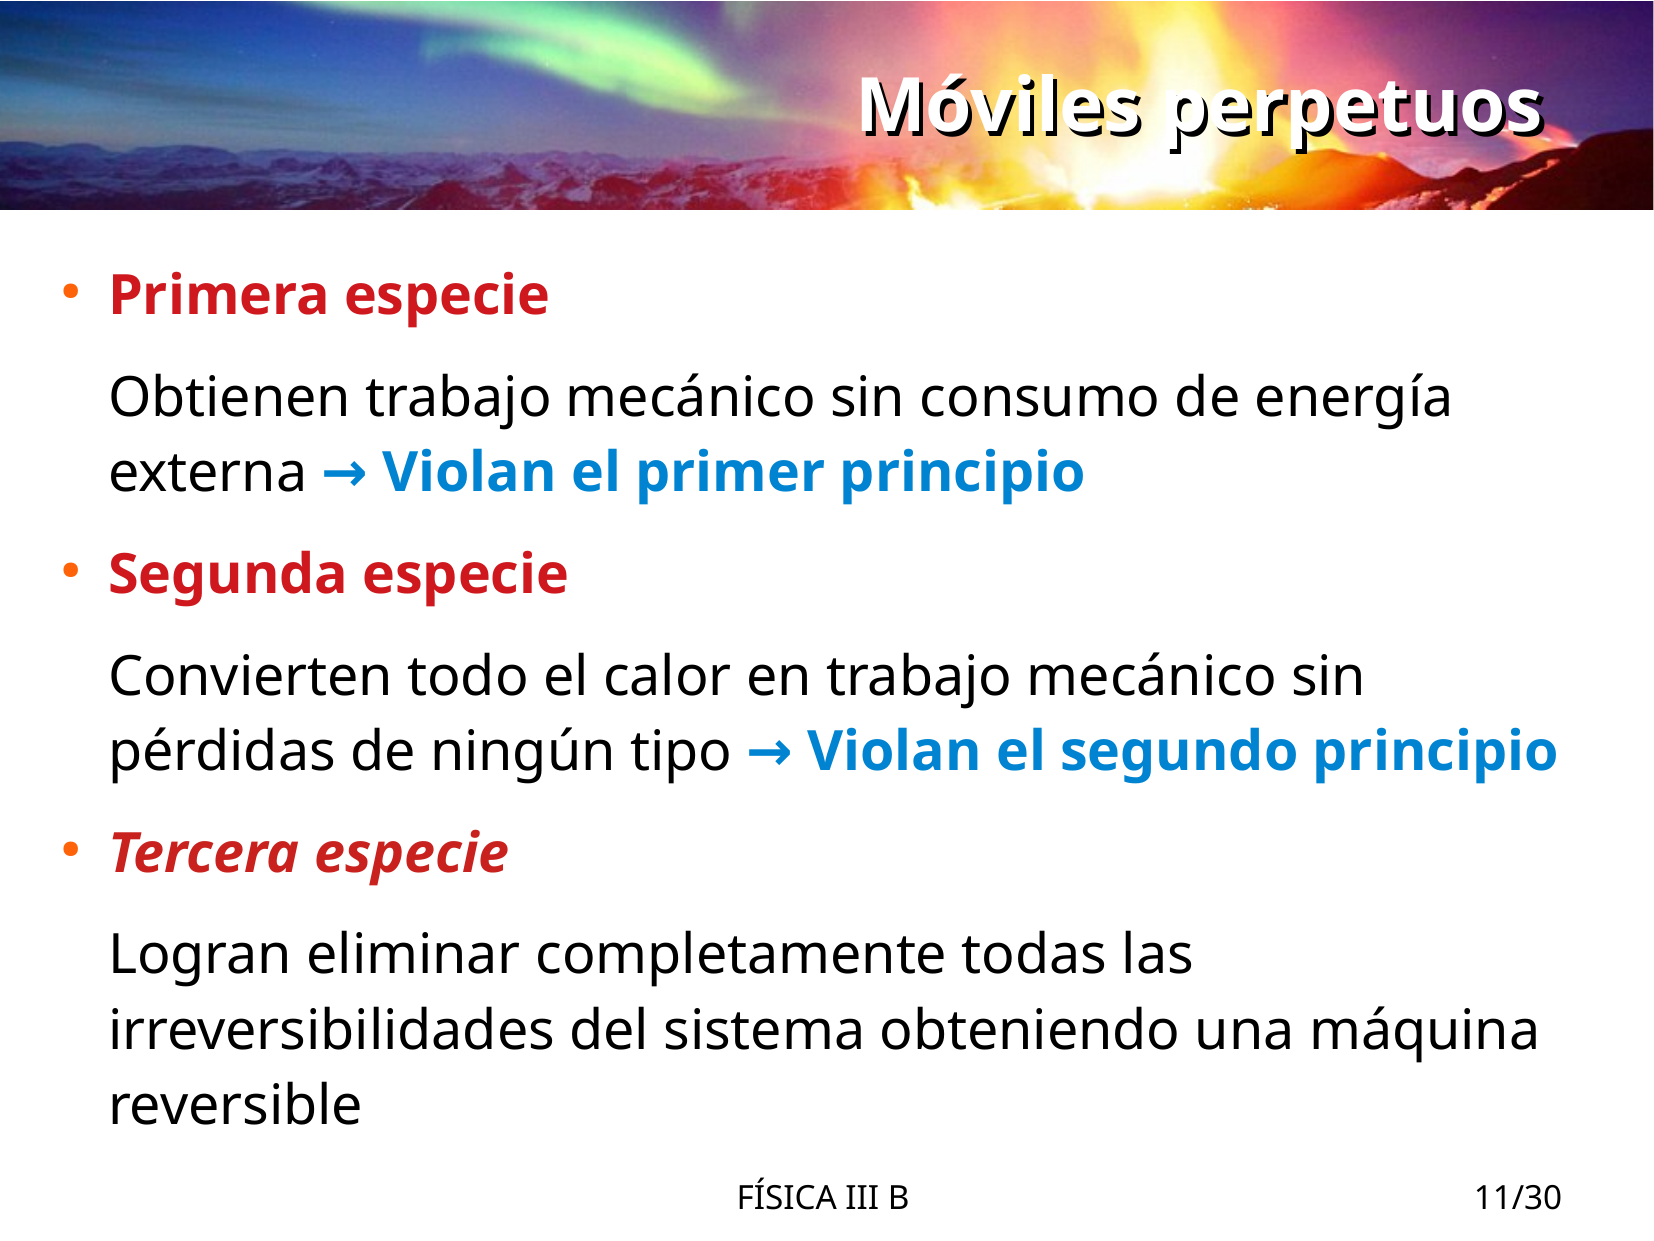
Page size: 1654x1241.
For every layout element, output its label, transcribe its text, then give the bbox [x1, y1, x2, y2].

list Primera especie Obtienen trabajo mecánico sin consumo de energía externa → Violan el primer principio Segunda especie Convierten todo el calor en trabajo mecánico sin pérdidas de ningún tipo → Violan el segundo principio Tercera especie Logran eliminar completamente todas las irreversibilidades del sistema obteniendo una máquina reversible [45, 255, 1606, 1156]
picture [0, 1, 1654, 210]
title Móviles perpetuos [45, 15, 1606, 191]
